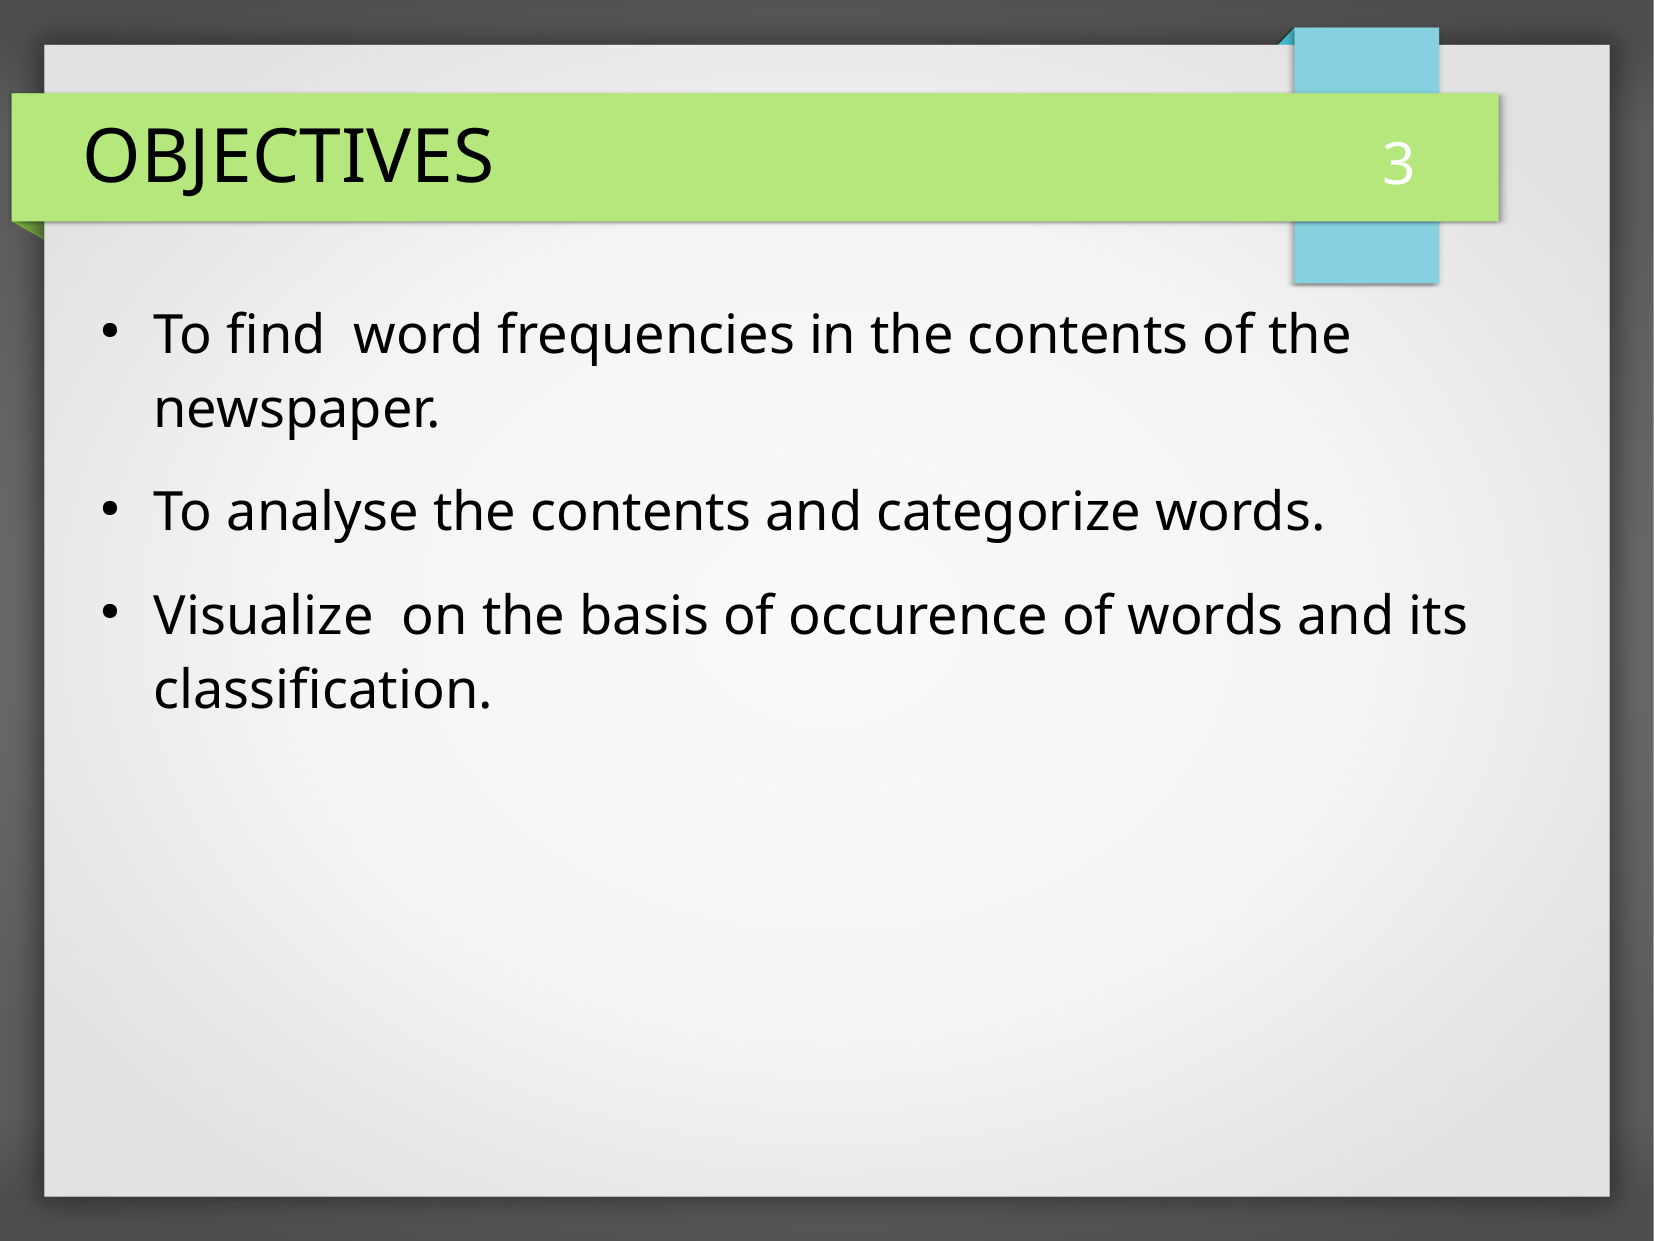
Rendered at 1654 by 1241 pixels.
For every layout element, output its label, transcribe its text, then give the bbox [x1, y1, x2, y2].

text_box <number> [1299, 94, 1501, 213]
list To find word frequencies in the contents of the newspaper. To analyse the contents and categorize words. Visualize on the basis of occurence of words and its classification. [82, 295, 1571, 1182]
picture [0, 0, 1654, 1241]
title OBJECTIVES [82, 94, 1264, 213]
